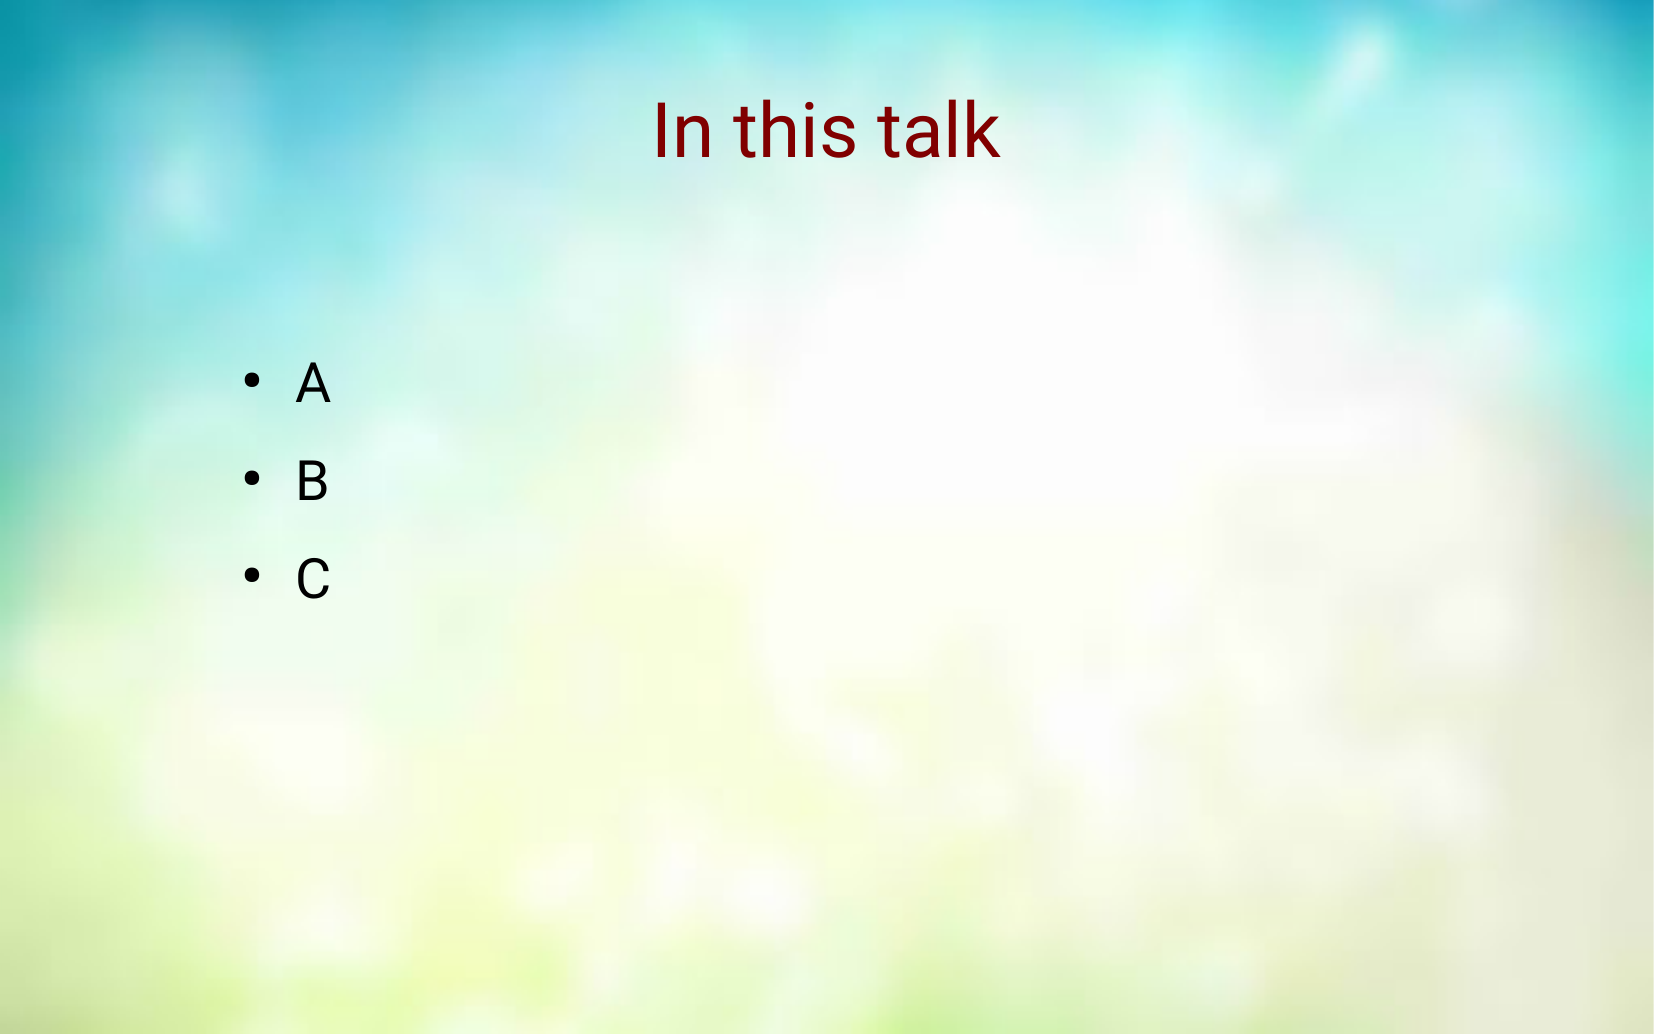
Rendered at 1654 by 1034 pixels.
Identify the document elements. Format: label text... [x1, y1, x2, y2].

title In this talk [82, 41, 1571, 214]
list A B C [224, 344, 1430, 723]
picture [0, 0, 1654, 1034]
